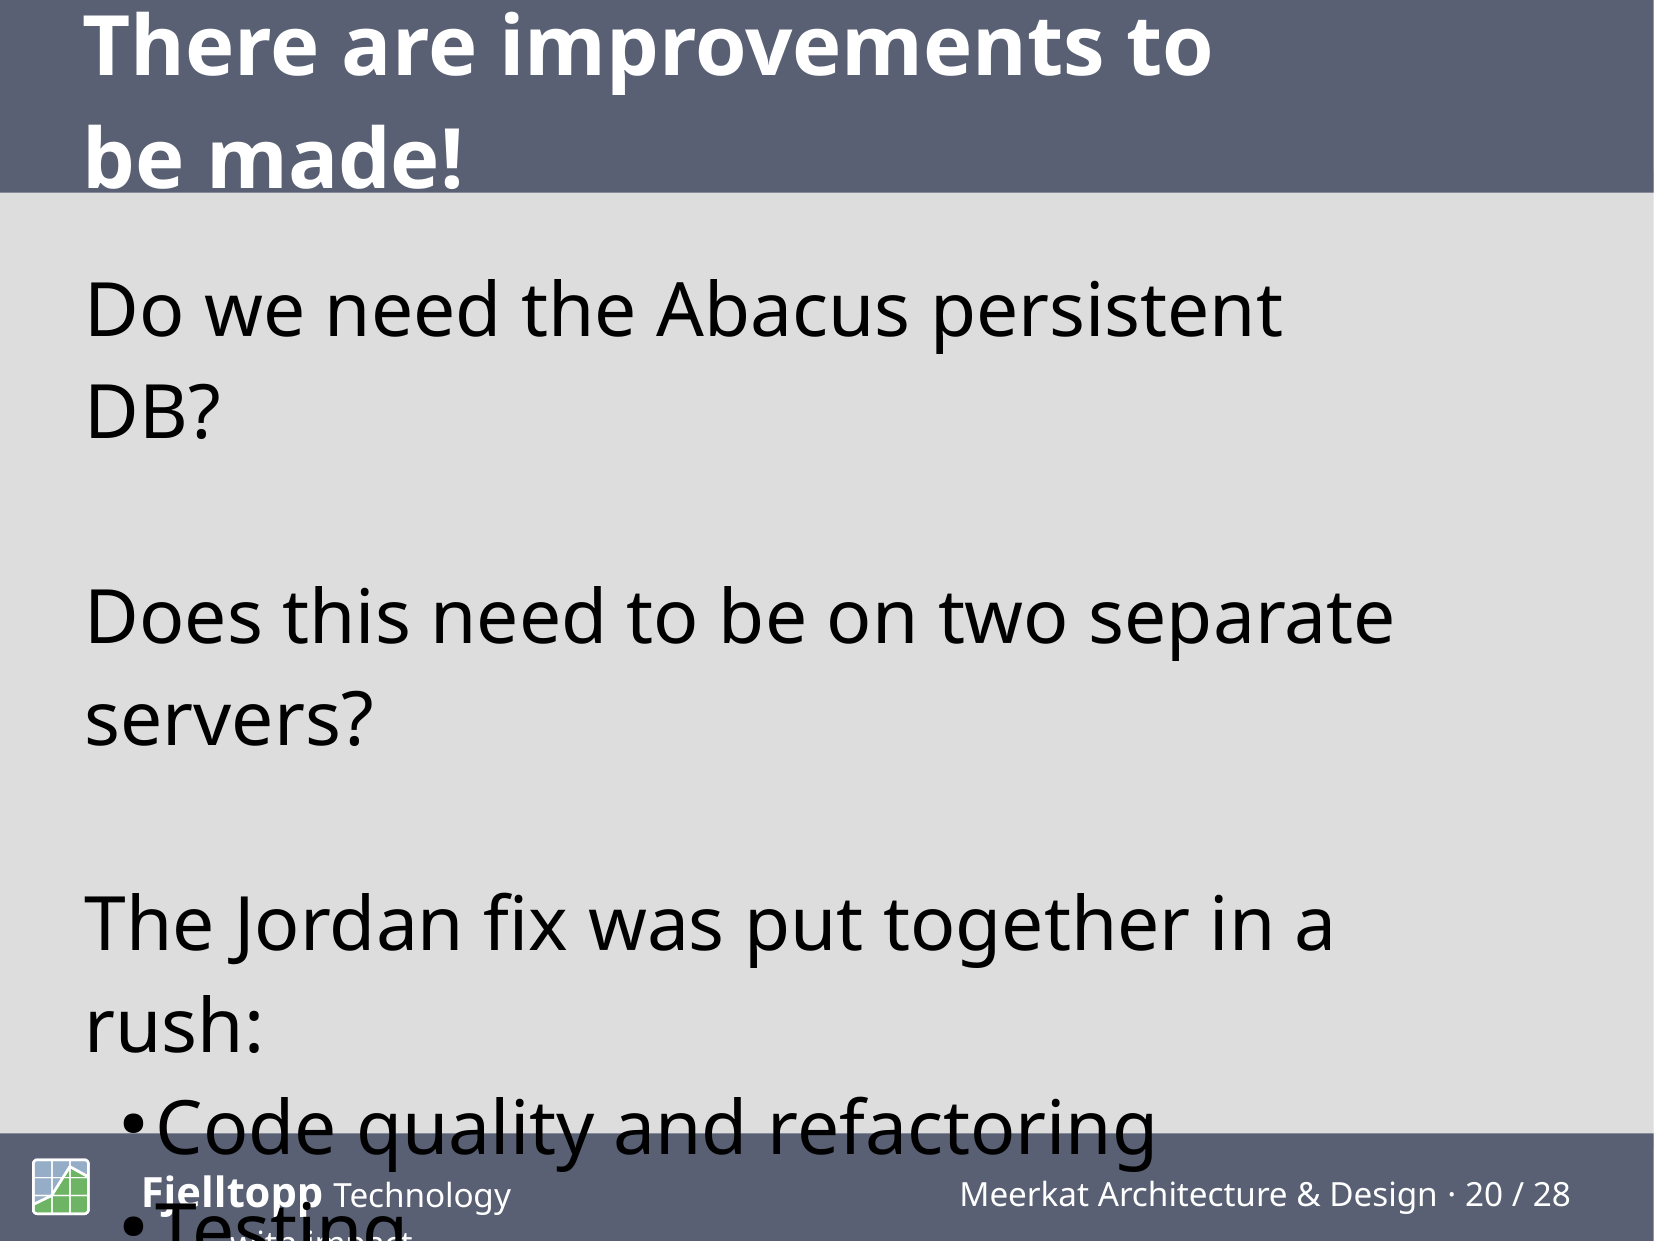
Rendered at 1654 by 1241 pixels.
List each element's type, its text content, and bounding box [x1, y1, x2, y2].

text_box Do we need the Abacus persistent DB? Does this need to be on two separate servers? The Jordan fix was put together in a rush: Code quality and refactoring Testing Hardware backups and fail-safe methods [70, 248, 1427, 1016]
title There are improvements to be made! [82, 47, 1264, 152]
